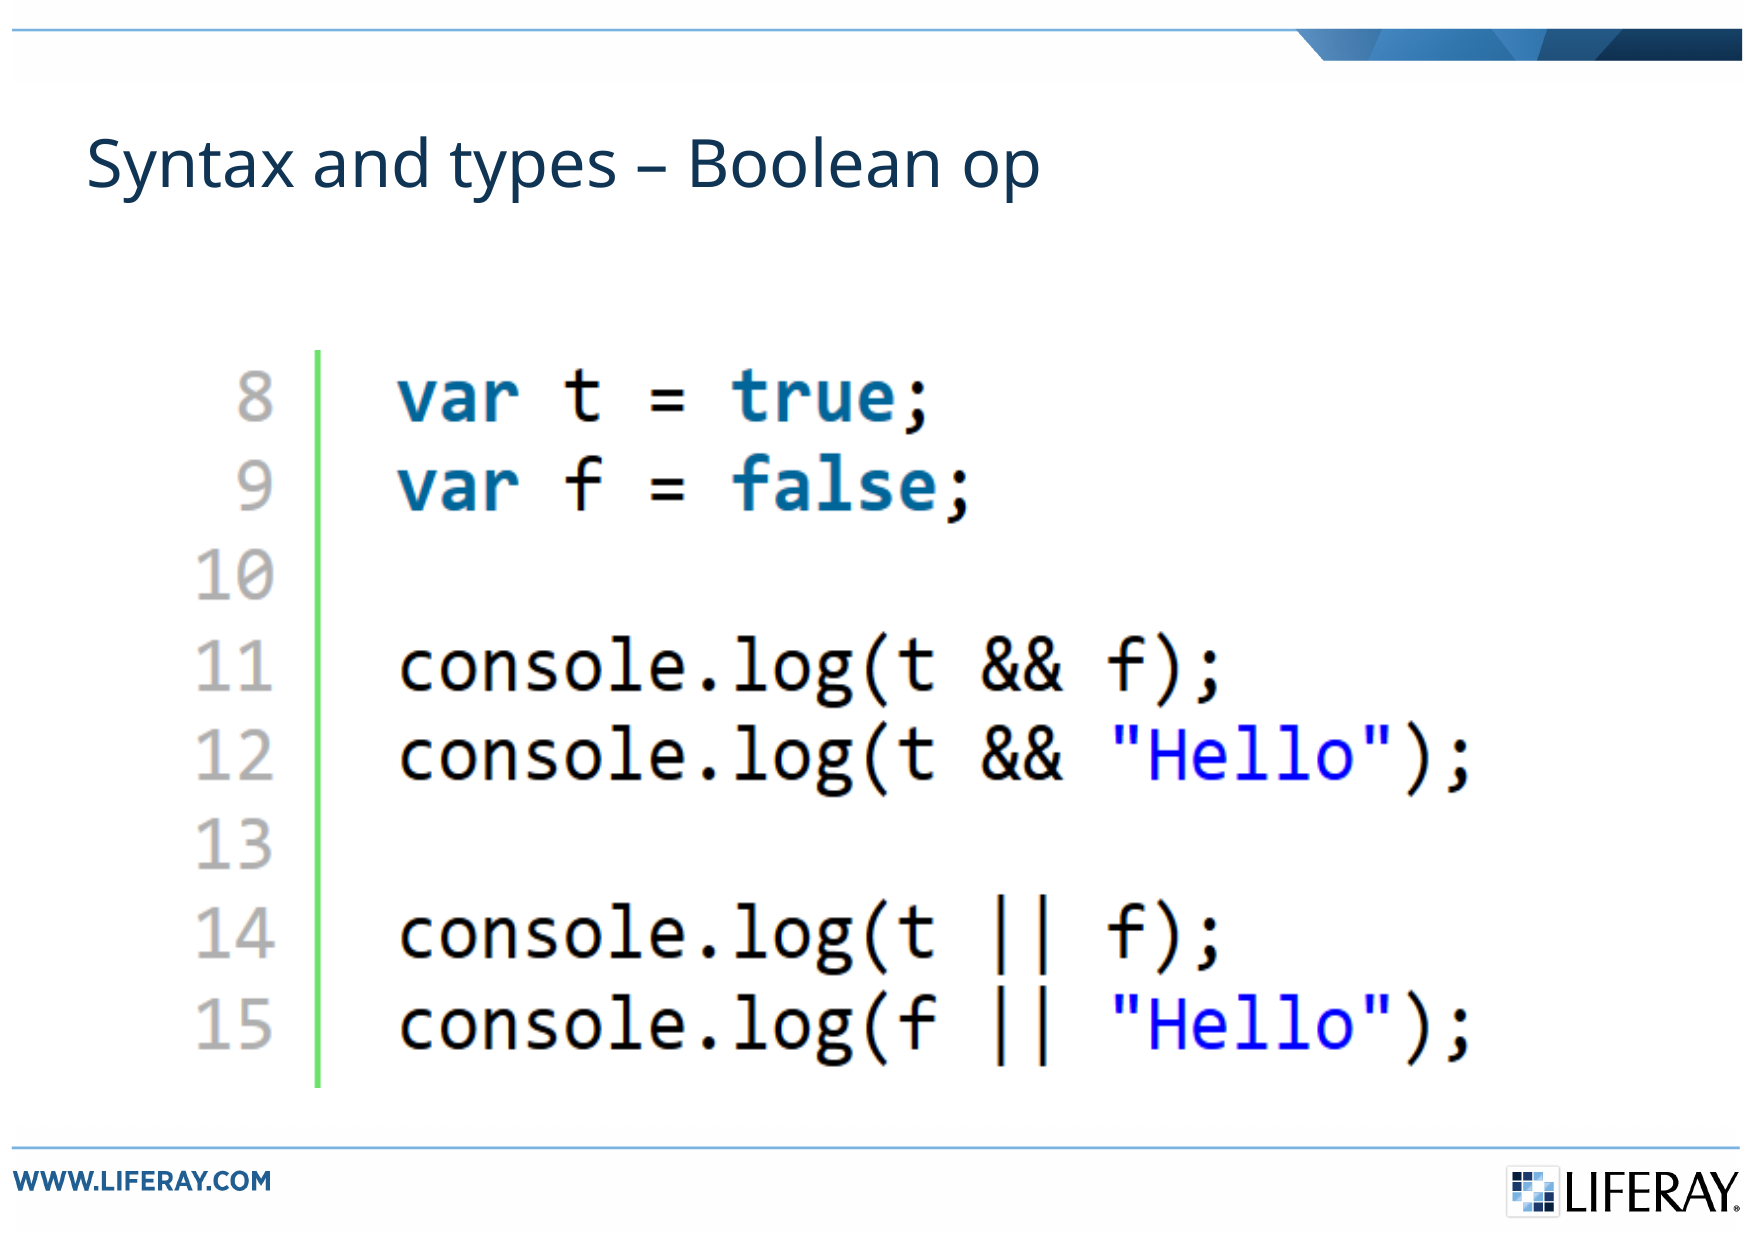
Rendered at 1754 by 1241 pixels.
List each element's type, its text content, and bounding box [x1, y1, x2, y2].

picture [157, 350, 1496, 1088]
picture [12, 0, 1743, 84]
title Syntax and types – Boolean op [86, 57, 1651, 266]
picture [10, 1124, 1741, 1234]
